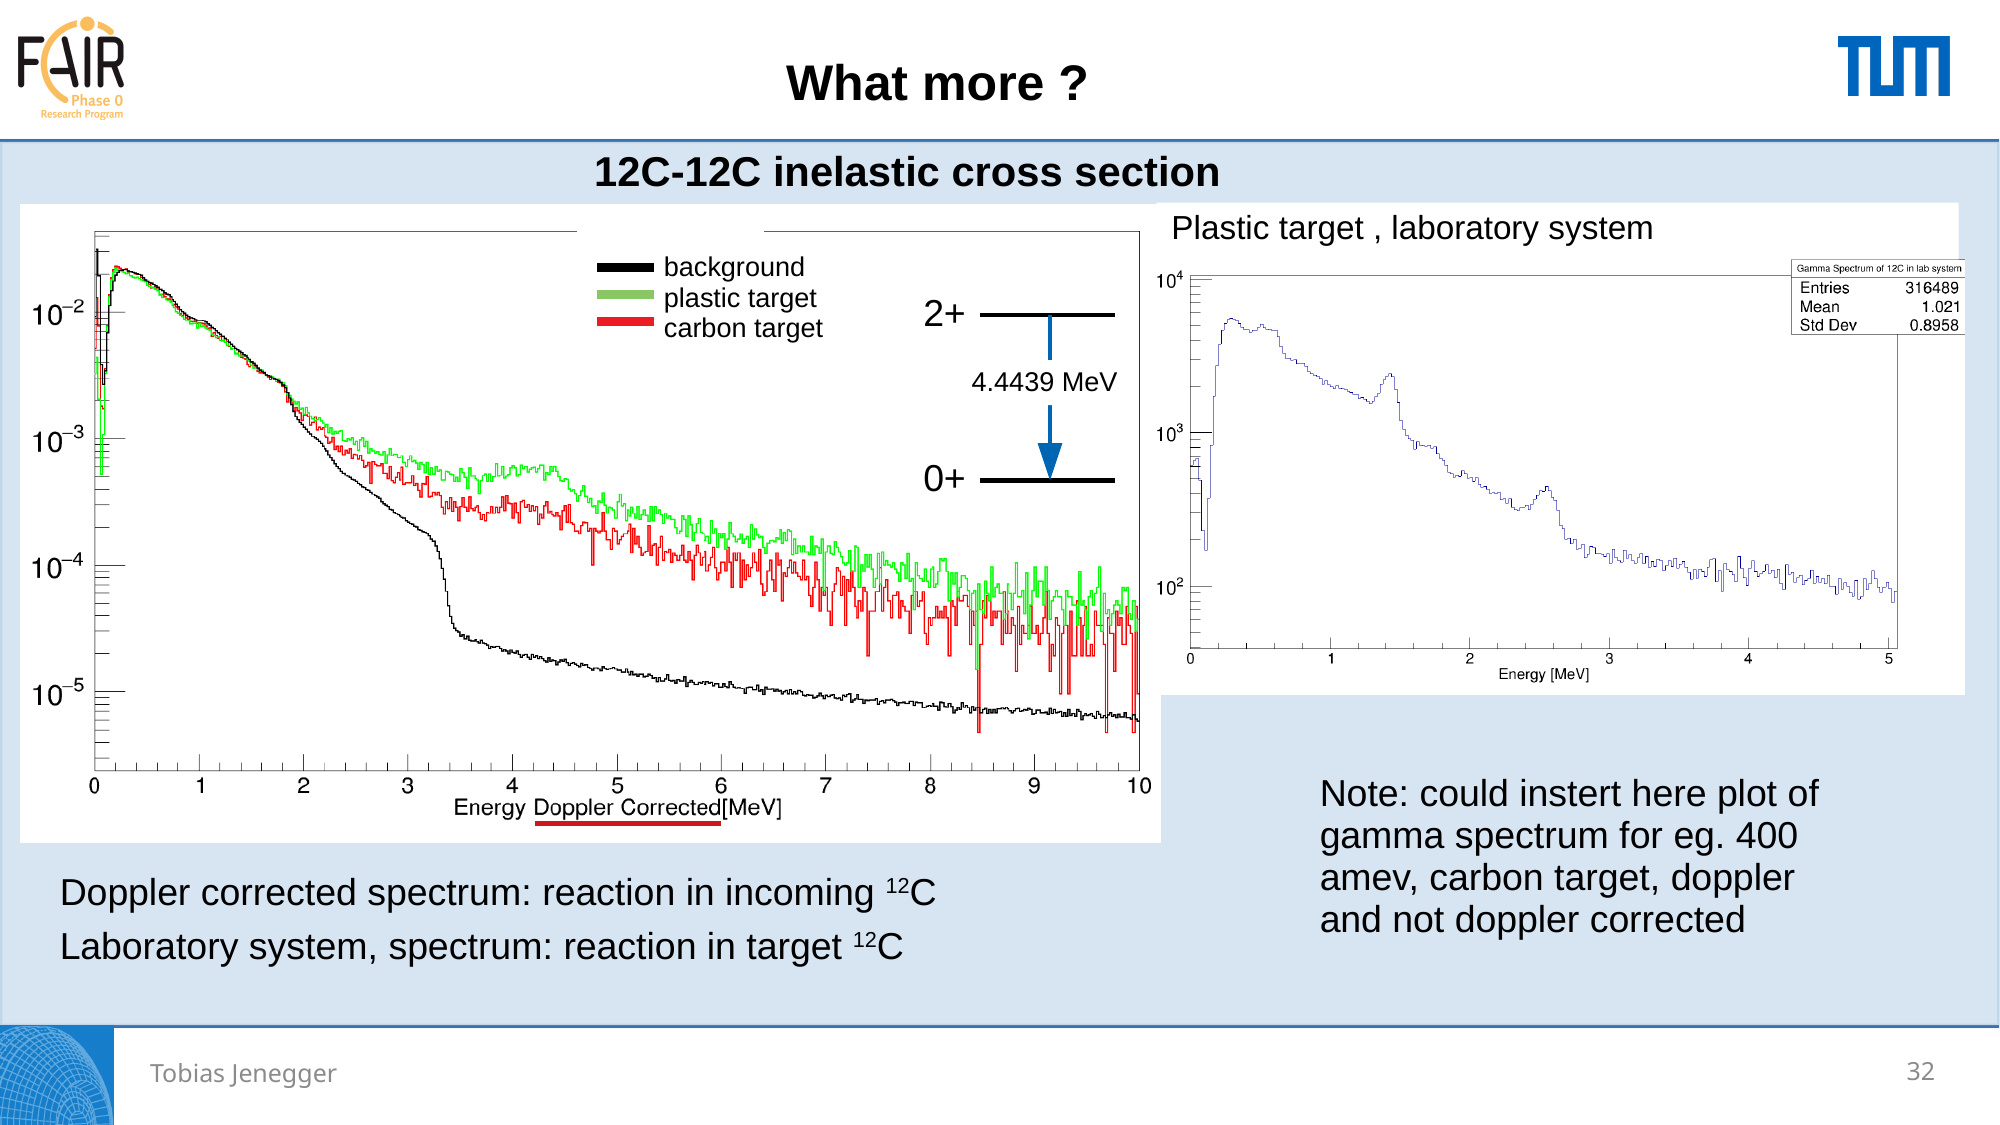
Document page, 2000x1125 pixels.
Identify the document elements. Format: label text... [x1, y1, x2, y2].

picture [20, 204, 1966, 843]
text_box 2+ [908, 285, 984, 346]
picture [0, 1025, 114, 1125]
text_box [577, 231, 764, 370]
text_box 4.4439 MeV [956, 360, 1137, 406]
picture [15, 15, 142, 120]
text_box What more ? [240, 48, 1636, 119]
text_box Doppler corrected spectrum: reaction in incoming 12C Laboratory system, spectrum: reaction in target 12C [45, 864, 1051, 1023]
picture [1838, 36, 1950, 96]
text_box Note: could instert here plot of gamma spectrum for eg. 400 amev, carbon target, doppler and not doppler corrected [1305, 765, 1846, 948]
text_box background plastic target carbon target [649, 244, 1007, 351]
text_box Plastic target , laboratory system [1156, 202, 1959, 260]
text_box 12C-12C inelastic cross section [165, 141, 1651, 203]
text_box 0+ [908, 450, 984, 511]
